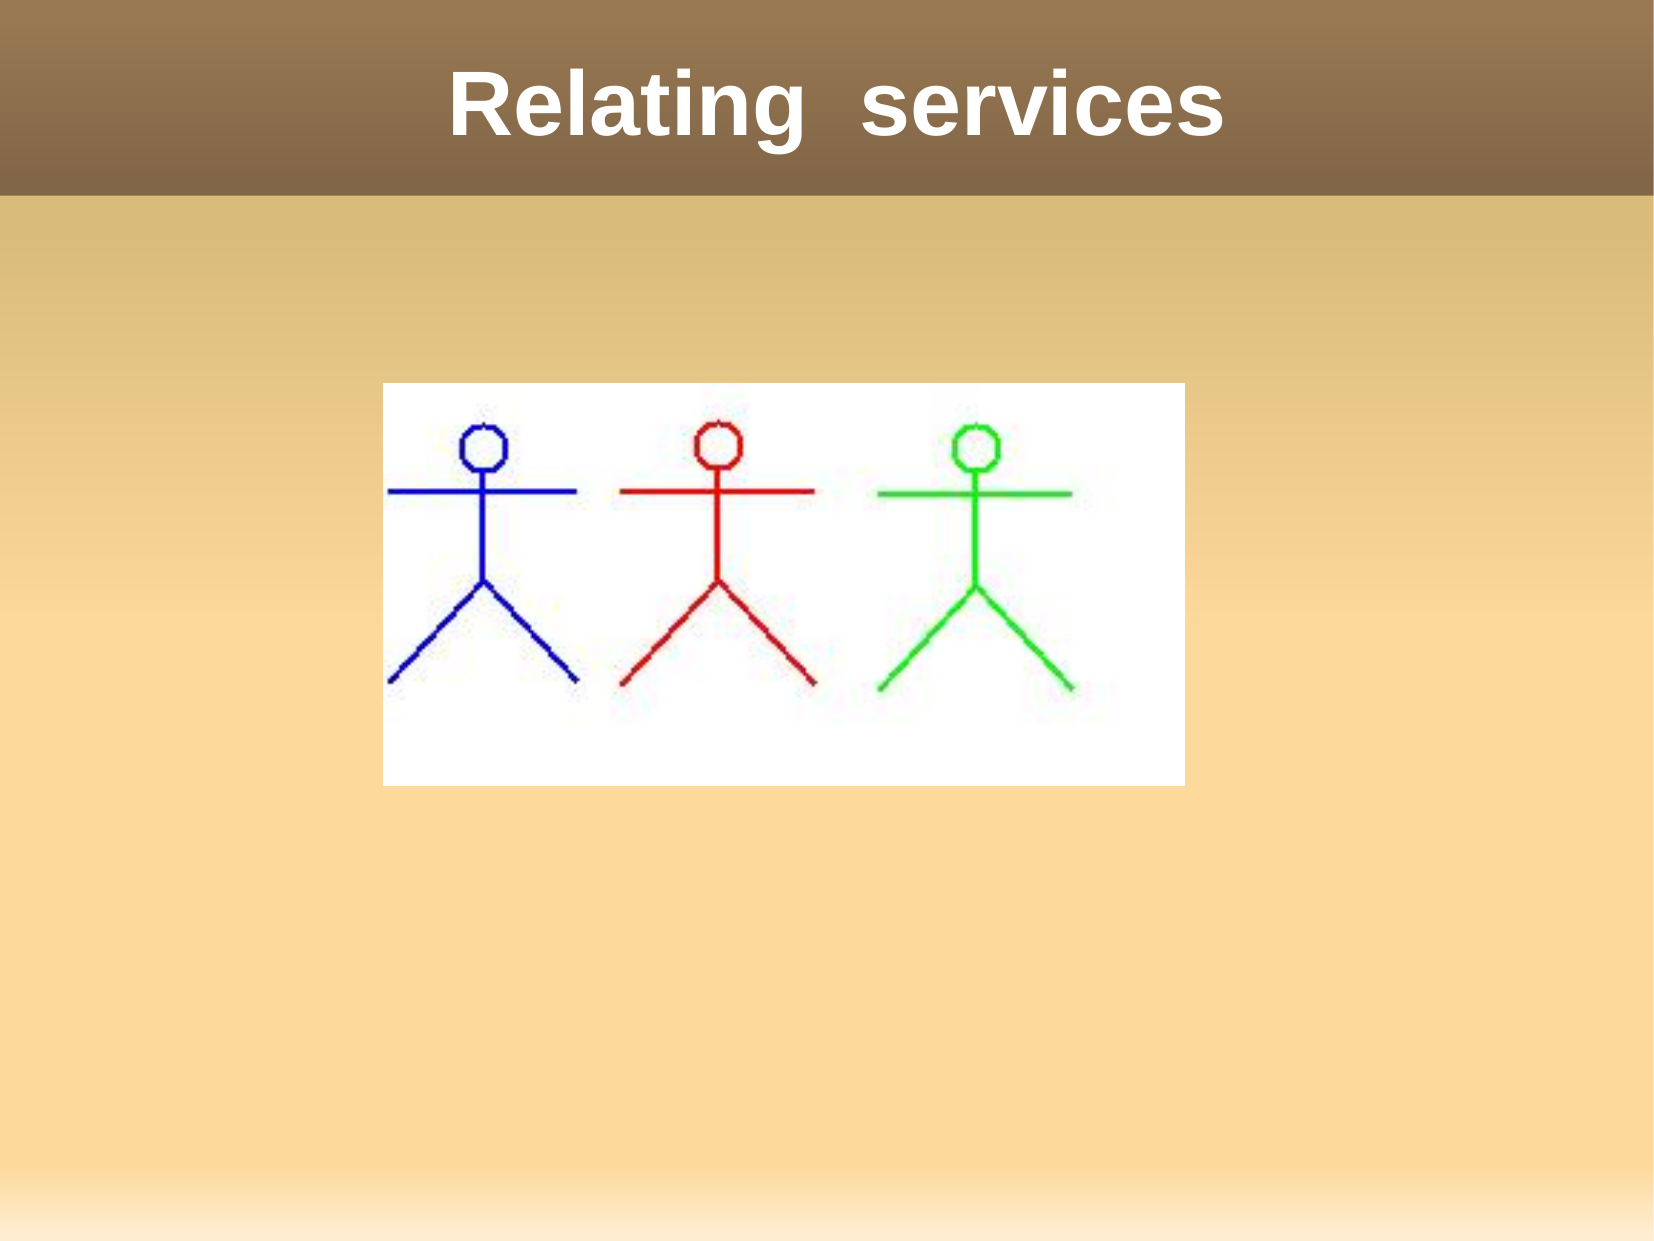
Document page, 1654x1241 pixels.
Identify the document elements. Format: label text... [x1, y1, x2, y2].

list [82, 290, 1571, 1094]
title Relating services [76, 52, 1565, 155]
picture [0, 0, 1654, 1241]
